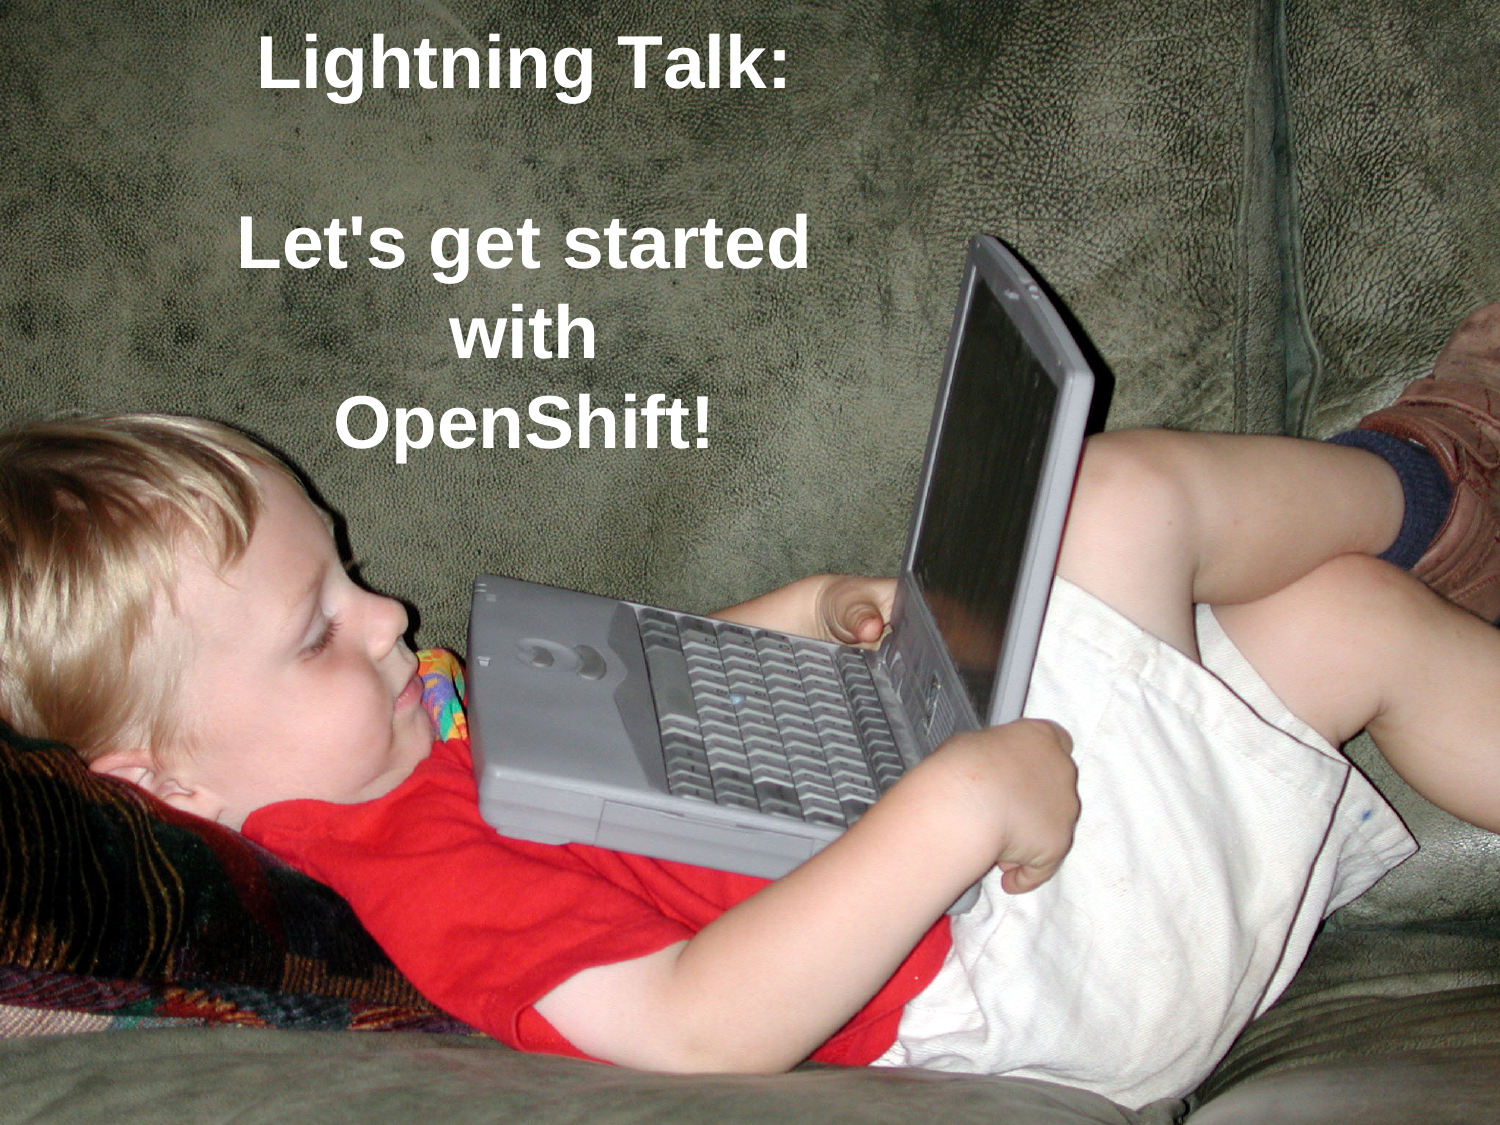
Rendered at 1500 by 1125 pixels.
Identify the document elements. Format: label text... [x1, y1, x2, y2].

picture [0, 0, 1500, 1125]
text_box Lightning Talk: Let's get started with OpenShift! [0, 6, 1089, 472]
